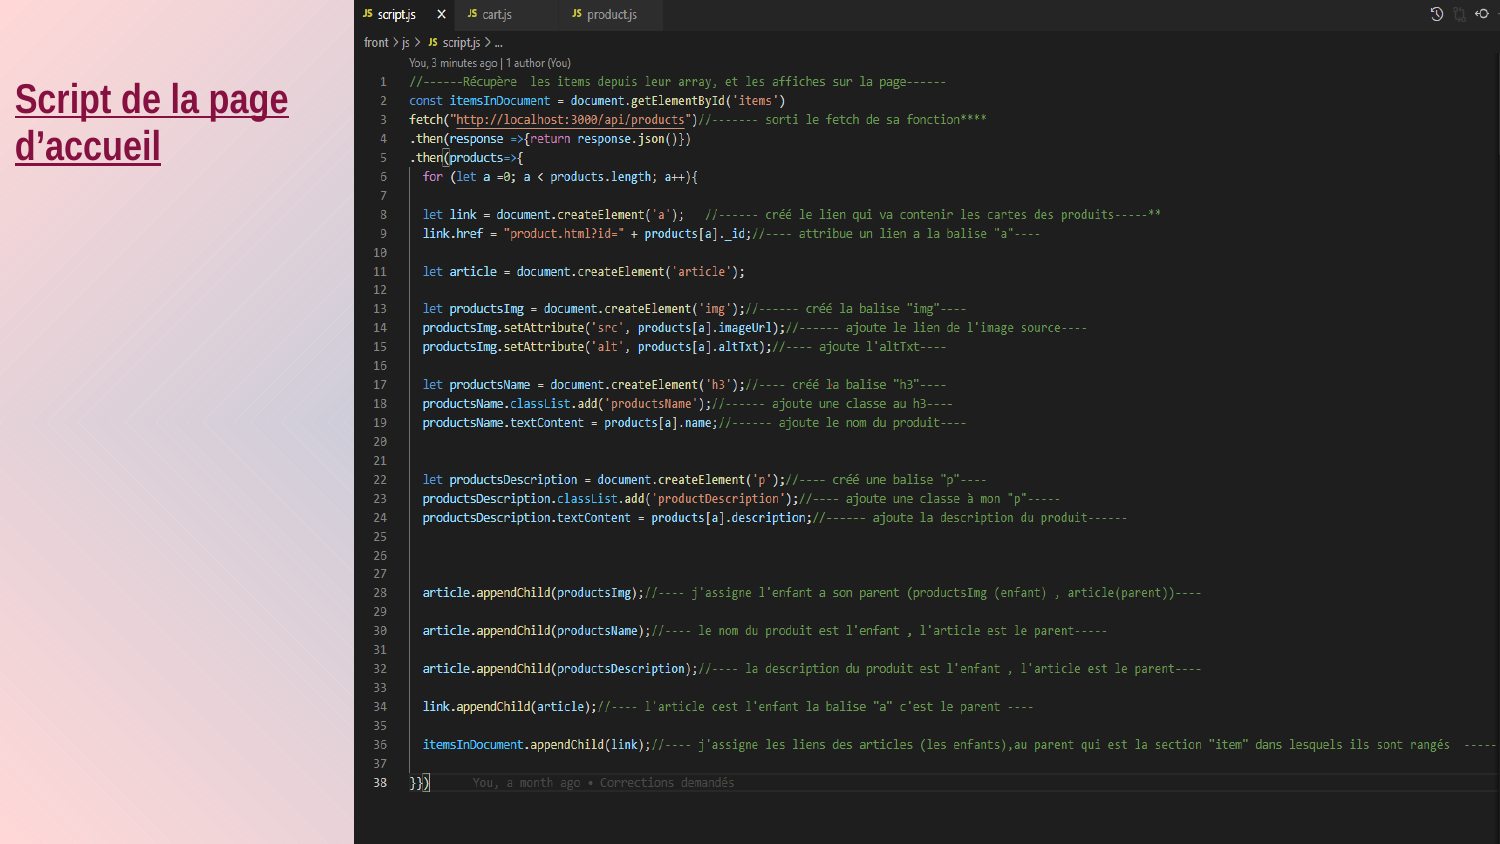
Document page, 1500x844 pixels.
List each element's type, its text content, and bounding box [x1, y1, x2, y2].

text_box Script de la page d’accueil [0, 66, 354, 178]
picture [354, 0, 1500, 844]
